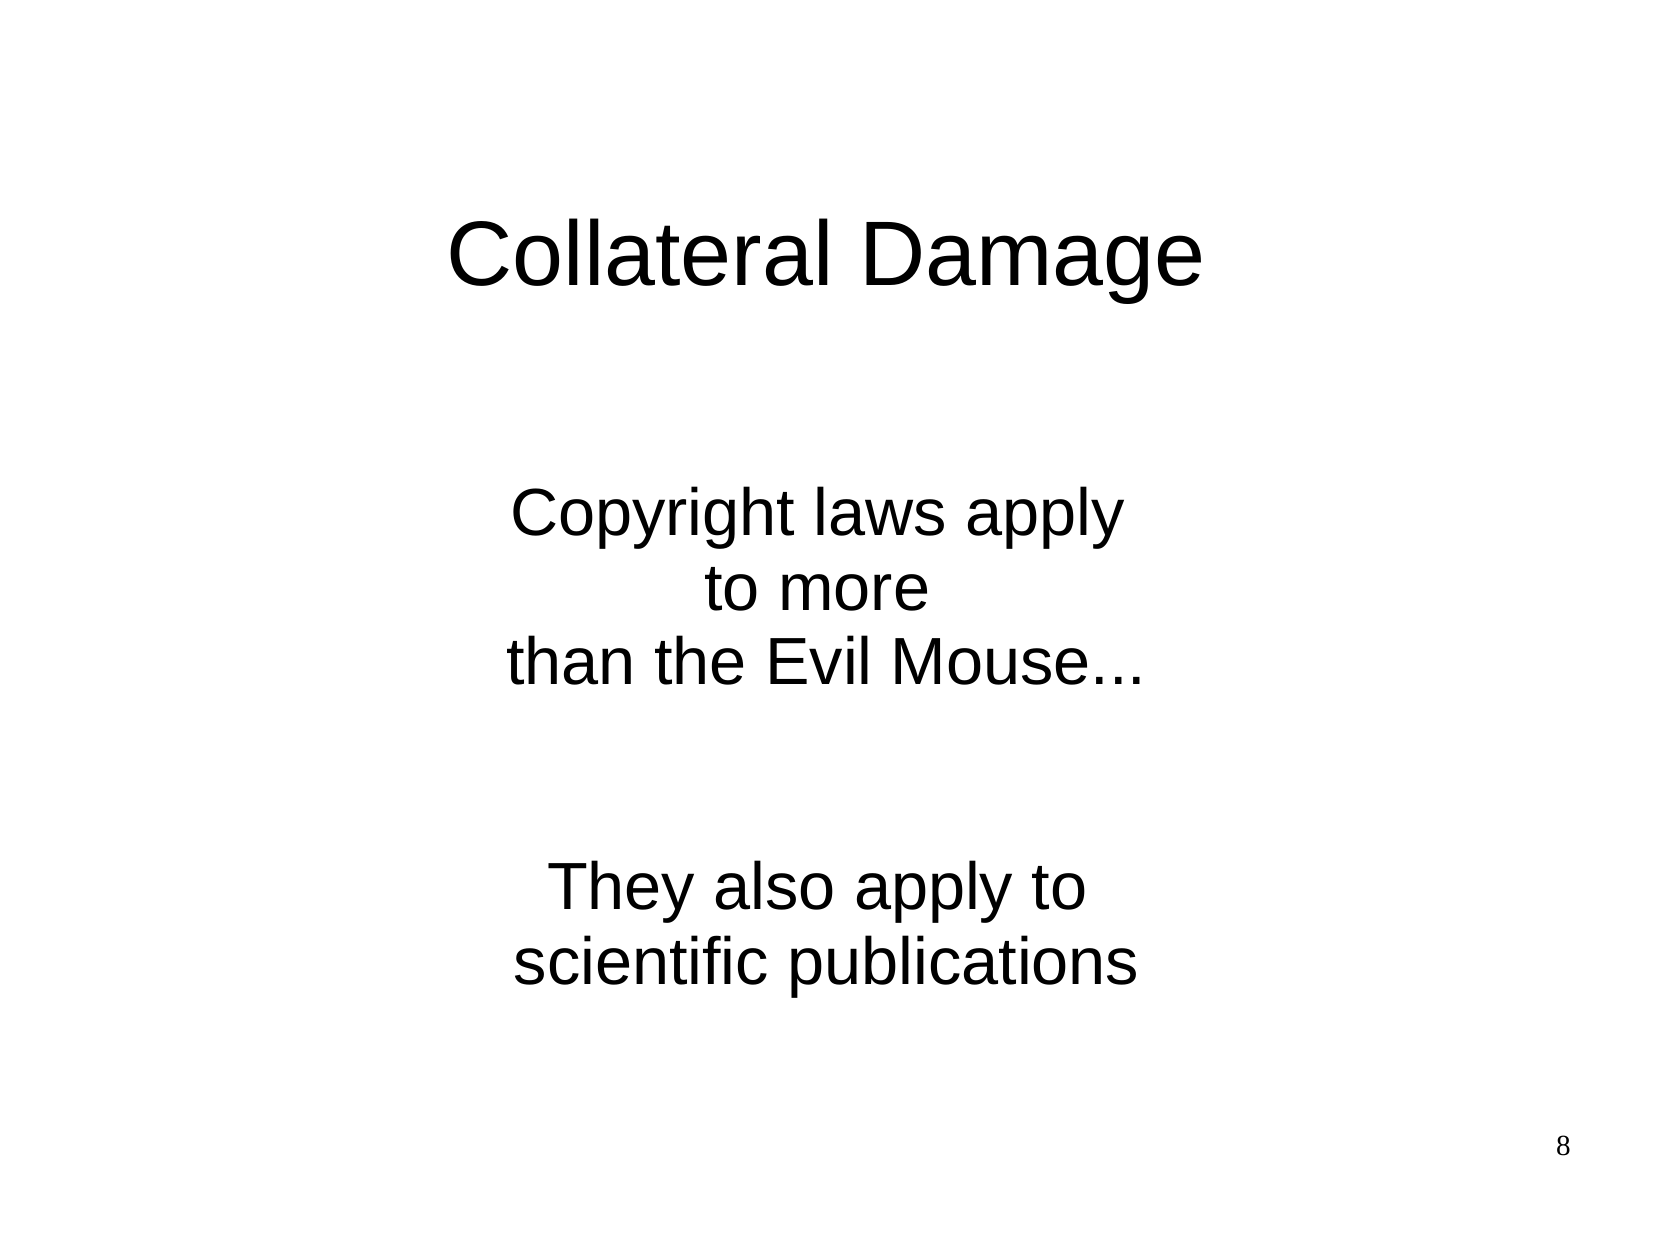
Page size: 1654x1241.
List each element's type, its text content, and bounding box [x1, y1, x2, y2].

title Collateral Damage [82, 149, 1571, 357]
subtitle Copyright laws apply to more than the Evil Mouse... They also apply to scientific publications [82, 397, 1571, 1076]
